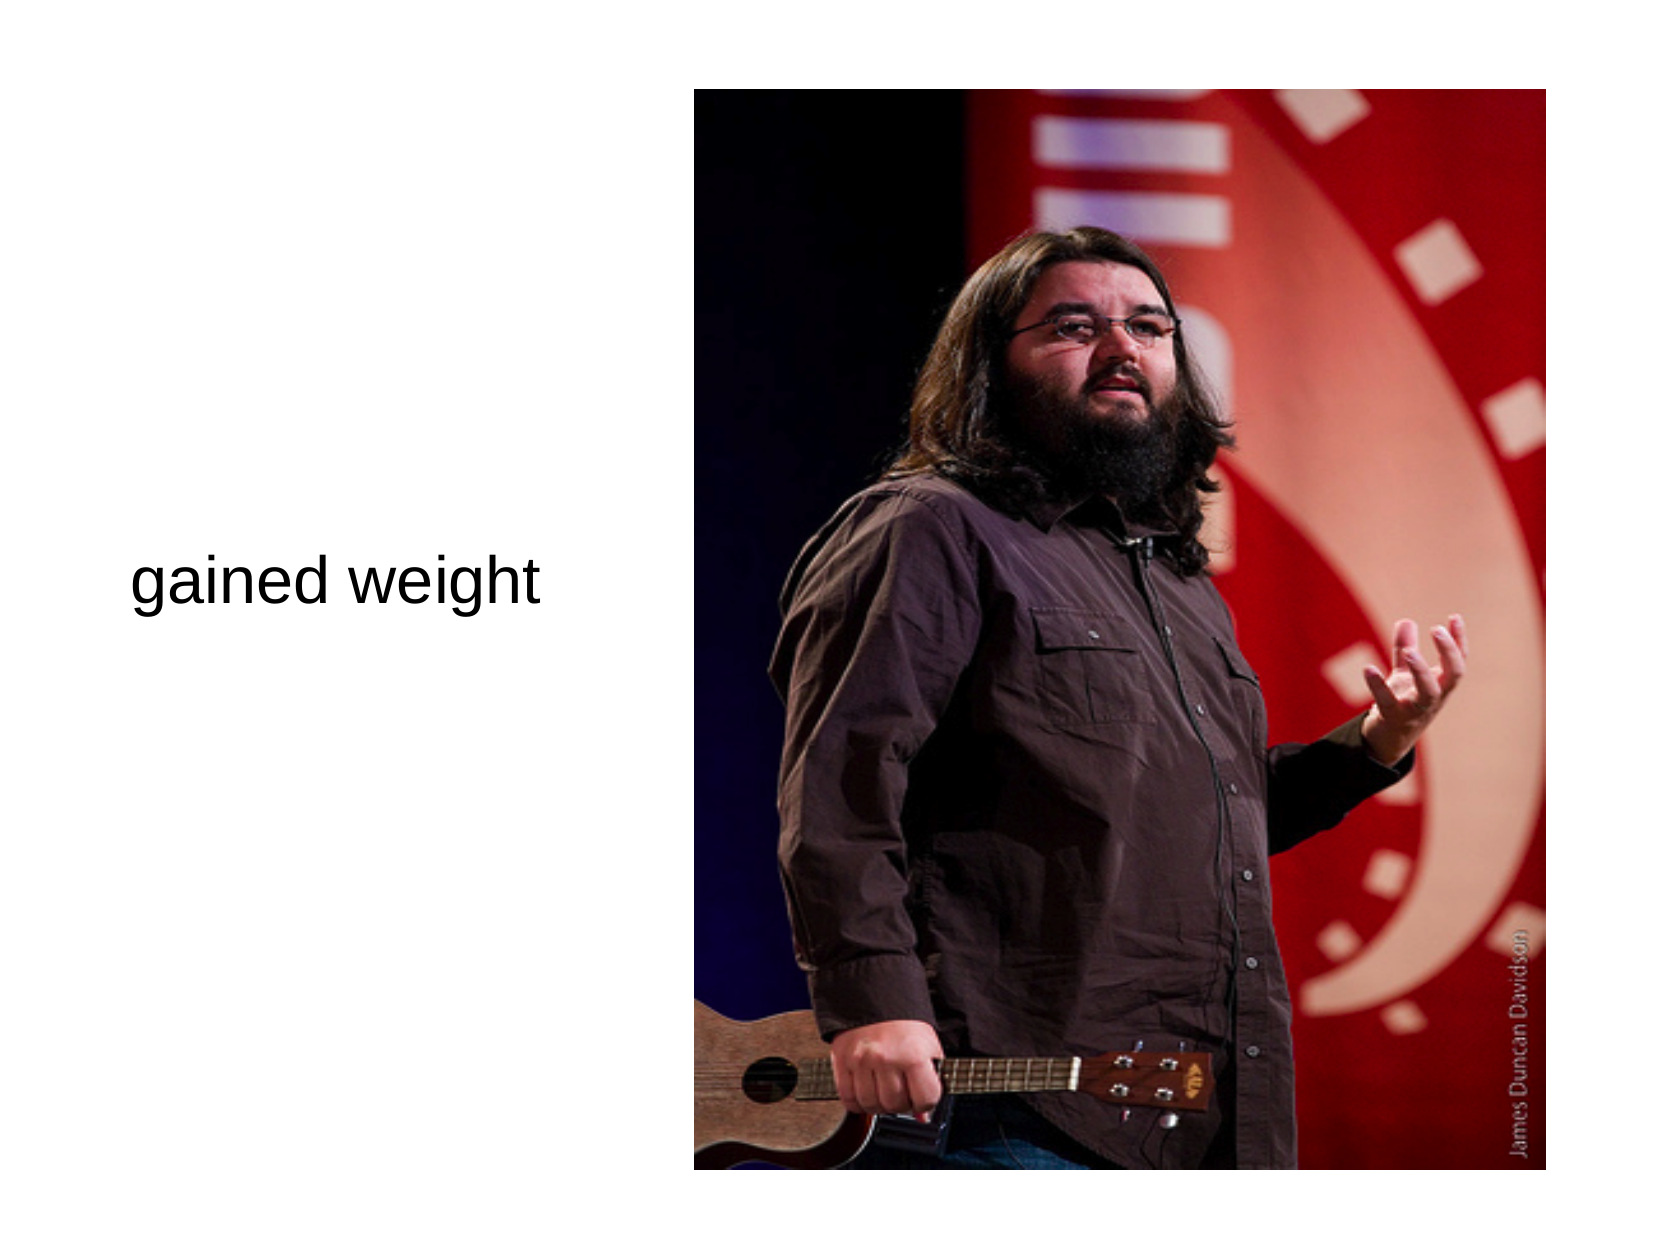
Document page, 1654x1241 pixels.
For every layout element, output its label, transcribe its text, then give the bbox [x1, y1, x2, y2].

picture [694, 89, 1546, 1171]
subtitle gained weight [0, 50, 1081, 1111]
